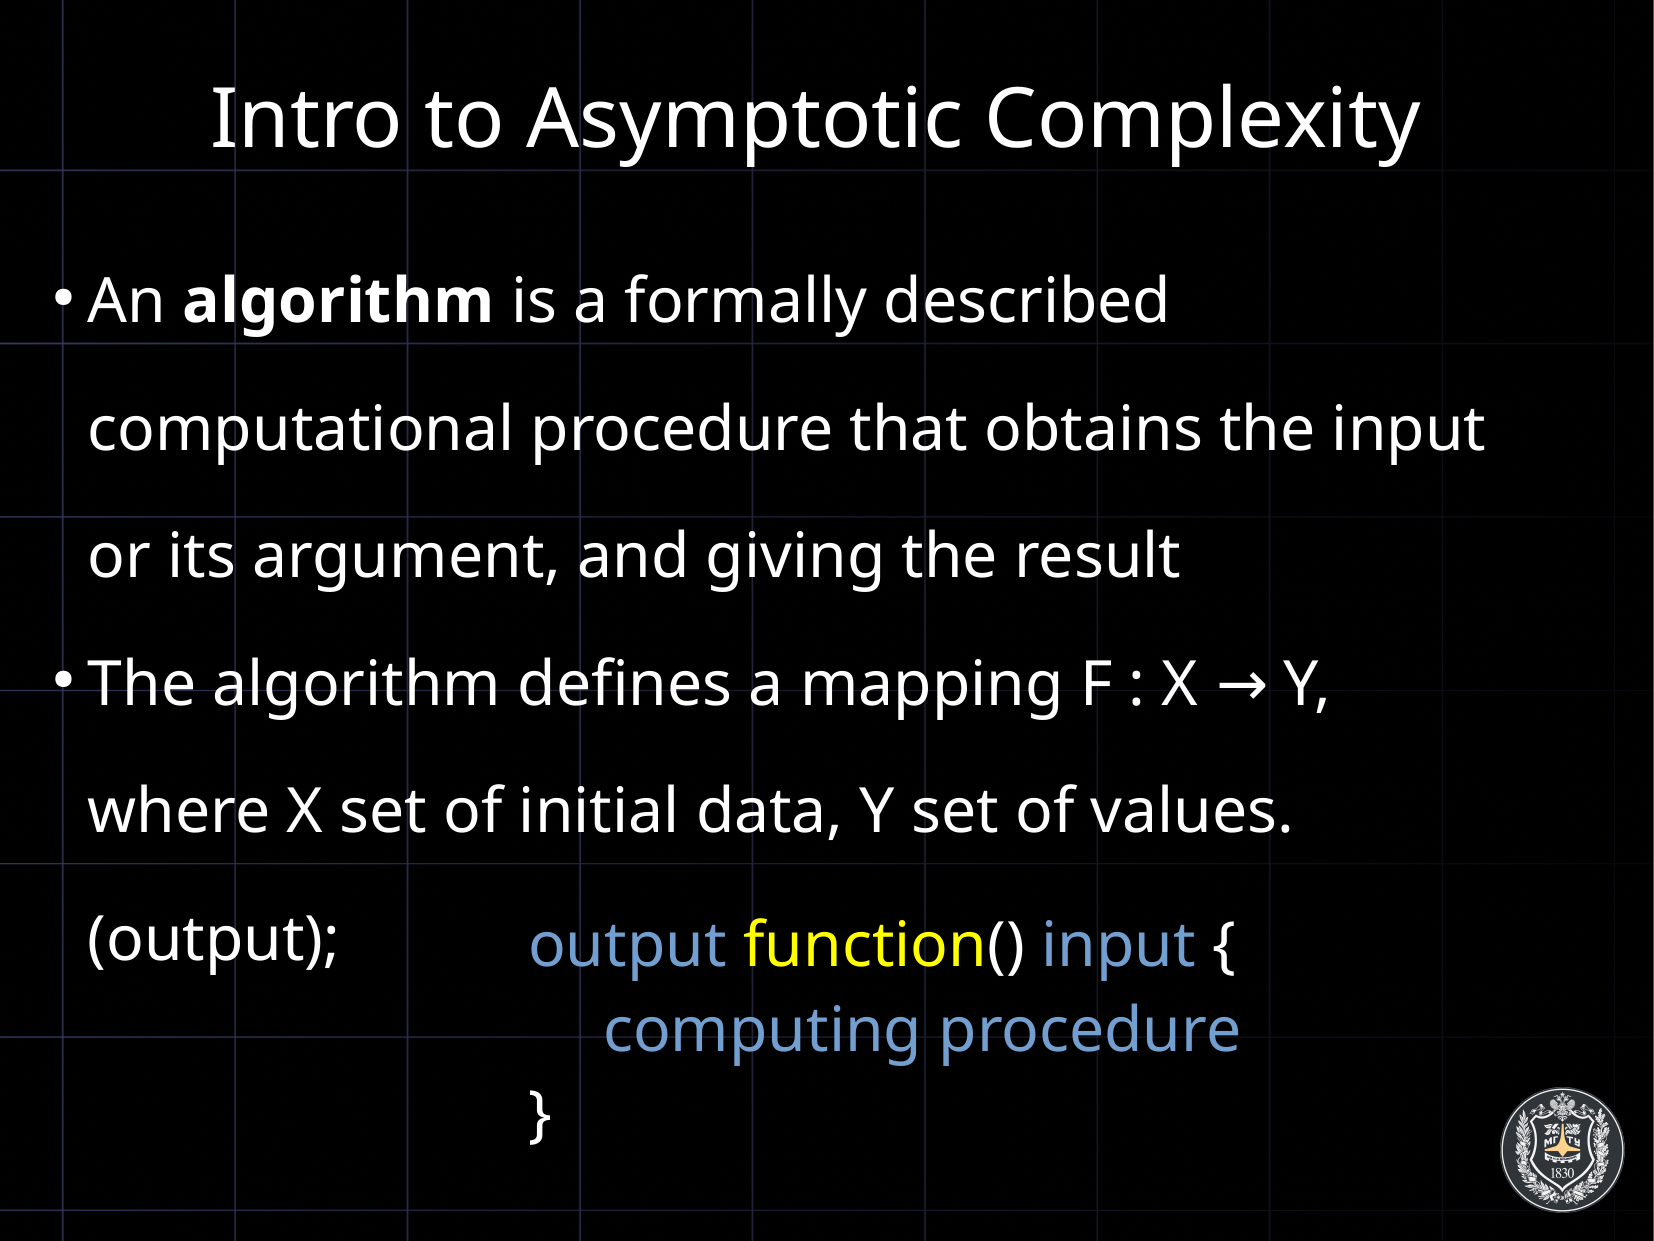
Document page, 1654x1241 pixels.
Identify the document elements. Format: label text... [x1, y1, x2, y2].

title Intro to Asymptotic Complexity [82, 37, 1571, 193]
picture [0, 0, 1654, 1241]
text_box An algorithm is a formally described computational procedure that obtains the input or its argument, and giving the result The algorithm defines a mapping F : X → Y, where X set of initial data, Y set of values. (output); [37, 206, 1538, 899]
text_box output function() input { computing procedure } [513, 891, 1313, 1126]
